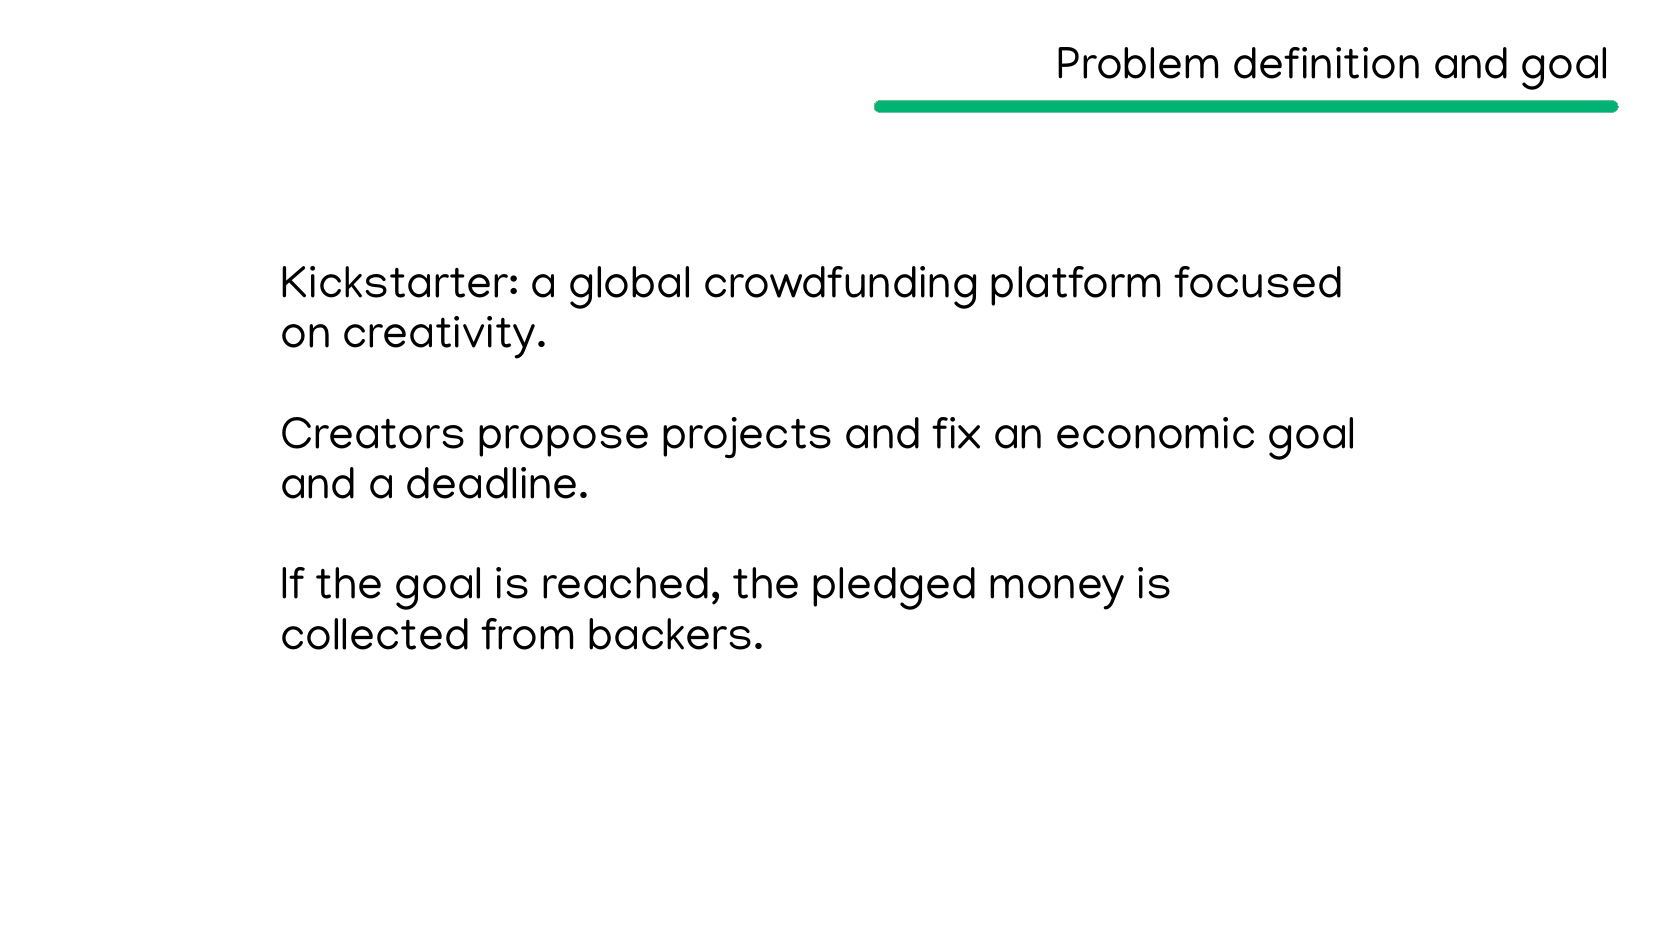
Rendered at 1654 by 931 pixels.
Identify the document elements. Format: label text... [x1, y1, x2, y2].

text_box [874, 100, 1039, 113]
text_box Kickstarter: a global crowdfunding platform focused on creativity. Creators propose projects and fix an economic goal and a deadline. If the goal is reached, the pledged money is collected from backers. [265, 256, 1388, 674]
text_box Problem definition and goal [1039, 37, 1625, 113]
